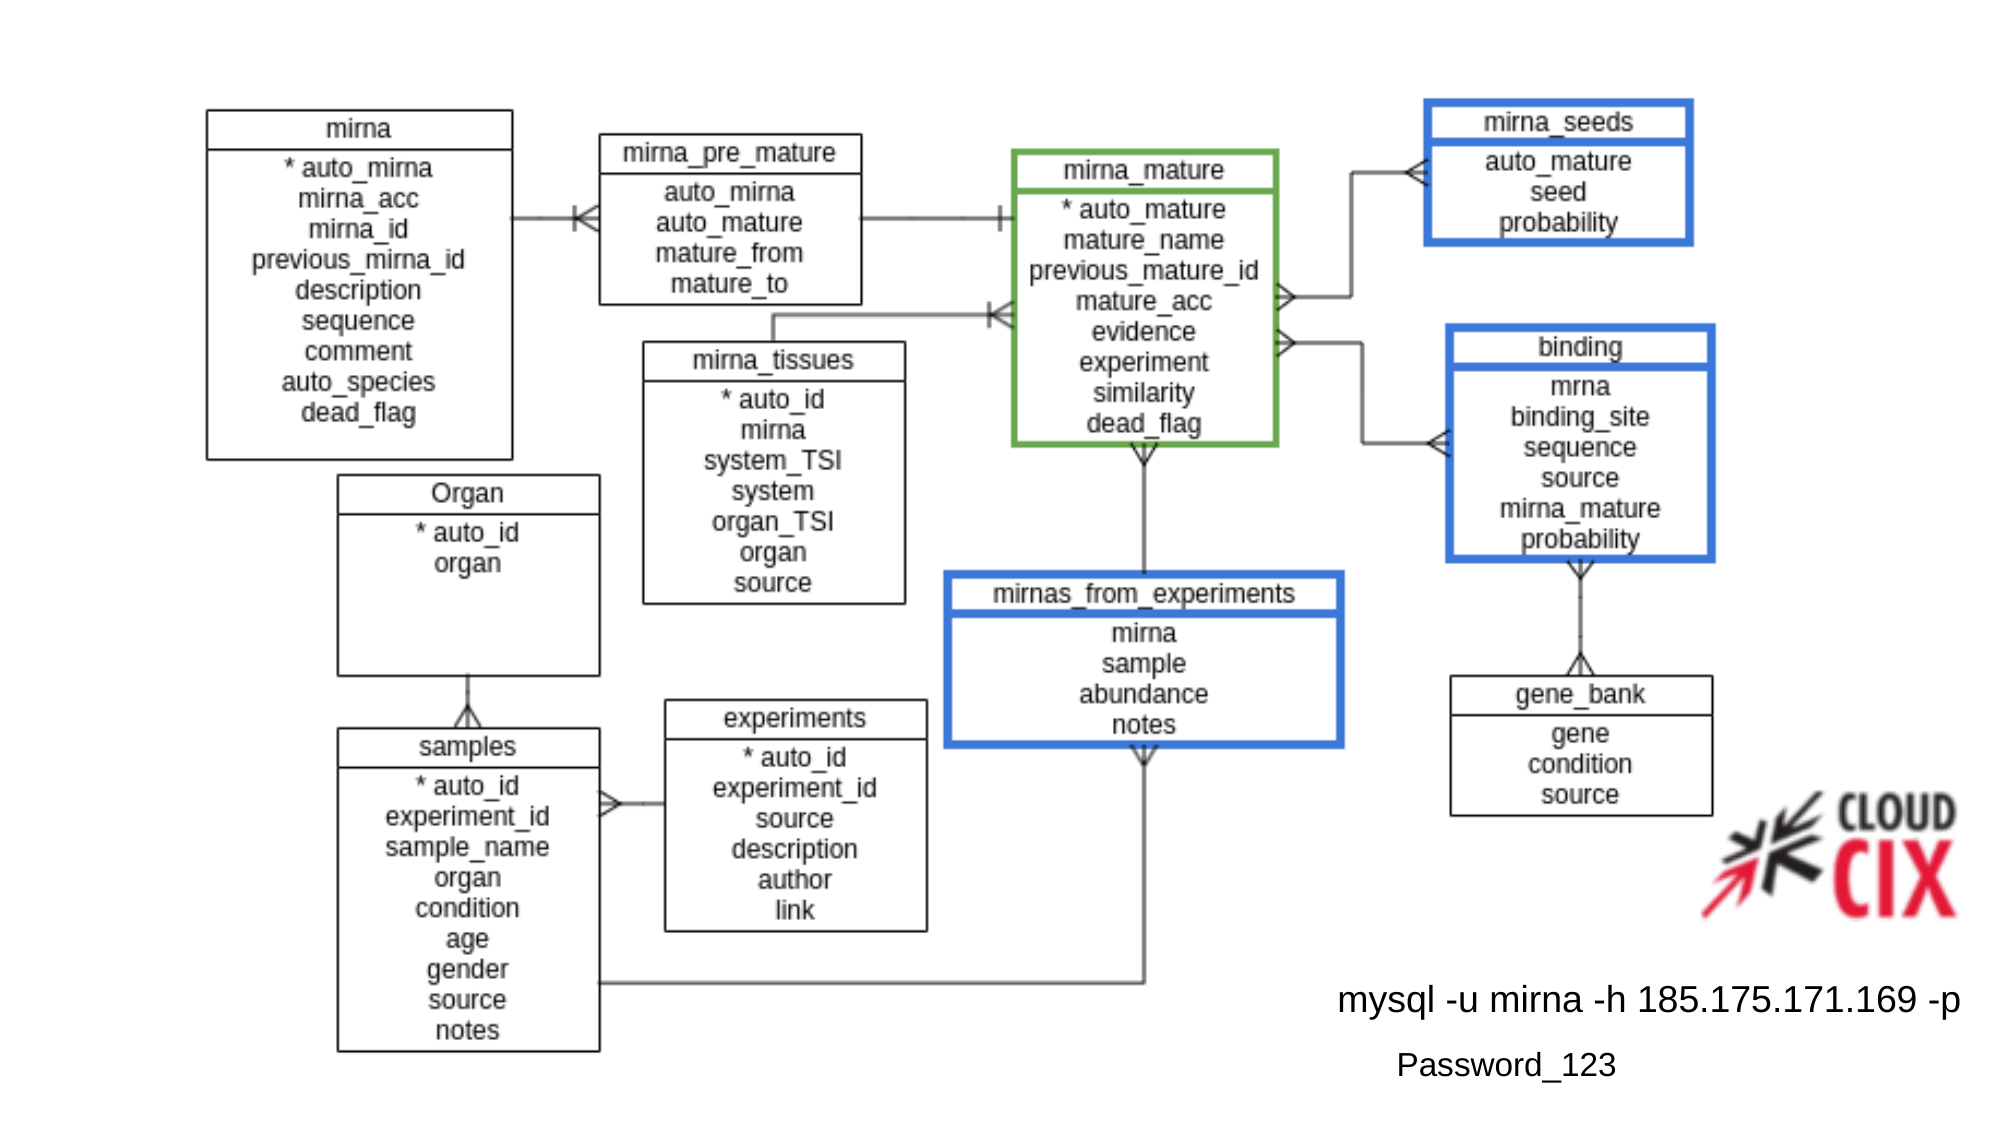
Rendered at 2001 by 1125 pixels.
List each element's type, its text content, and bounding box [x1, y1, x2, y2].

text_box mysql -u mirna -h 185.175.171.169 -p [1322, 970, 1977, 1028]
text_box Password_123 [1381, 1039, 1871, 1125]
picture [141, 0, 1963, 1099]
